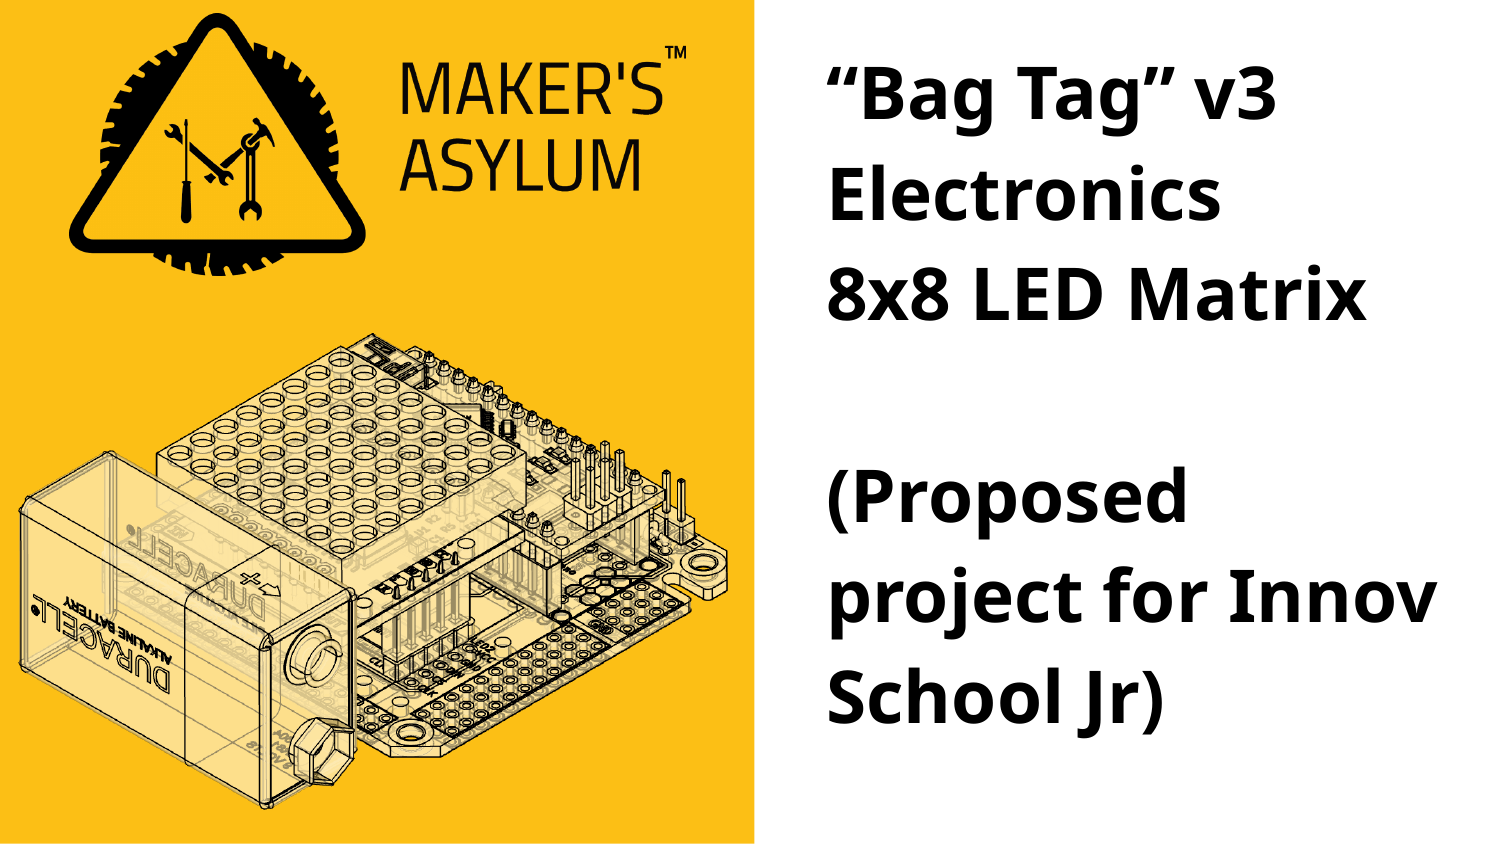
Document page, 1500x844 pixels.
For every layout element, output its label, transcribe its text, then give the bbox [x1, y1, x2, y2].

picture [69, 13, 686, 276]
picture [0, 324, 755, 844]
text_box [0, 0, 755, 324]
text_box “Bag Tag” v3 Electronics 8x8 LED Matrix (Proposed project for Innov School Jr) [811, 254, 1475, 517]
